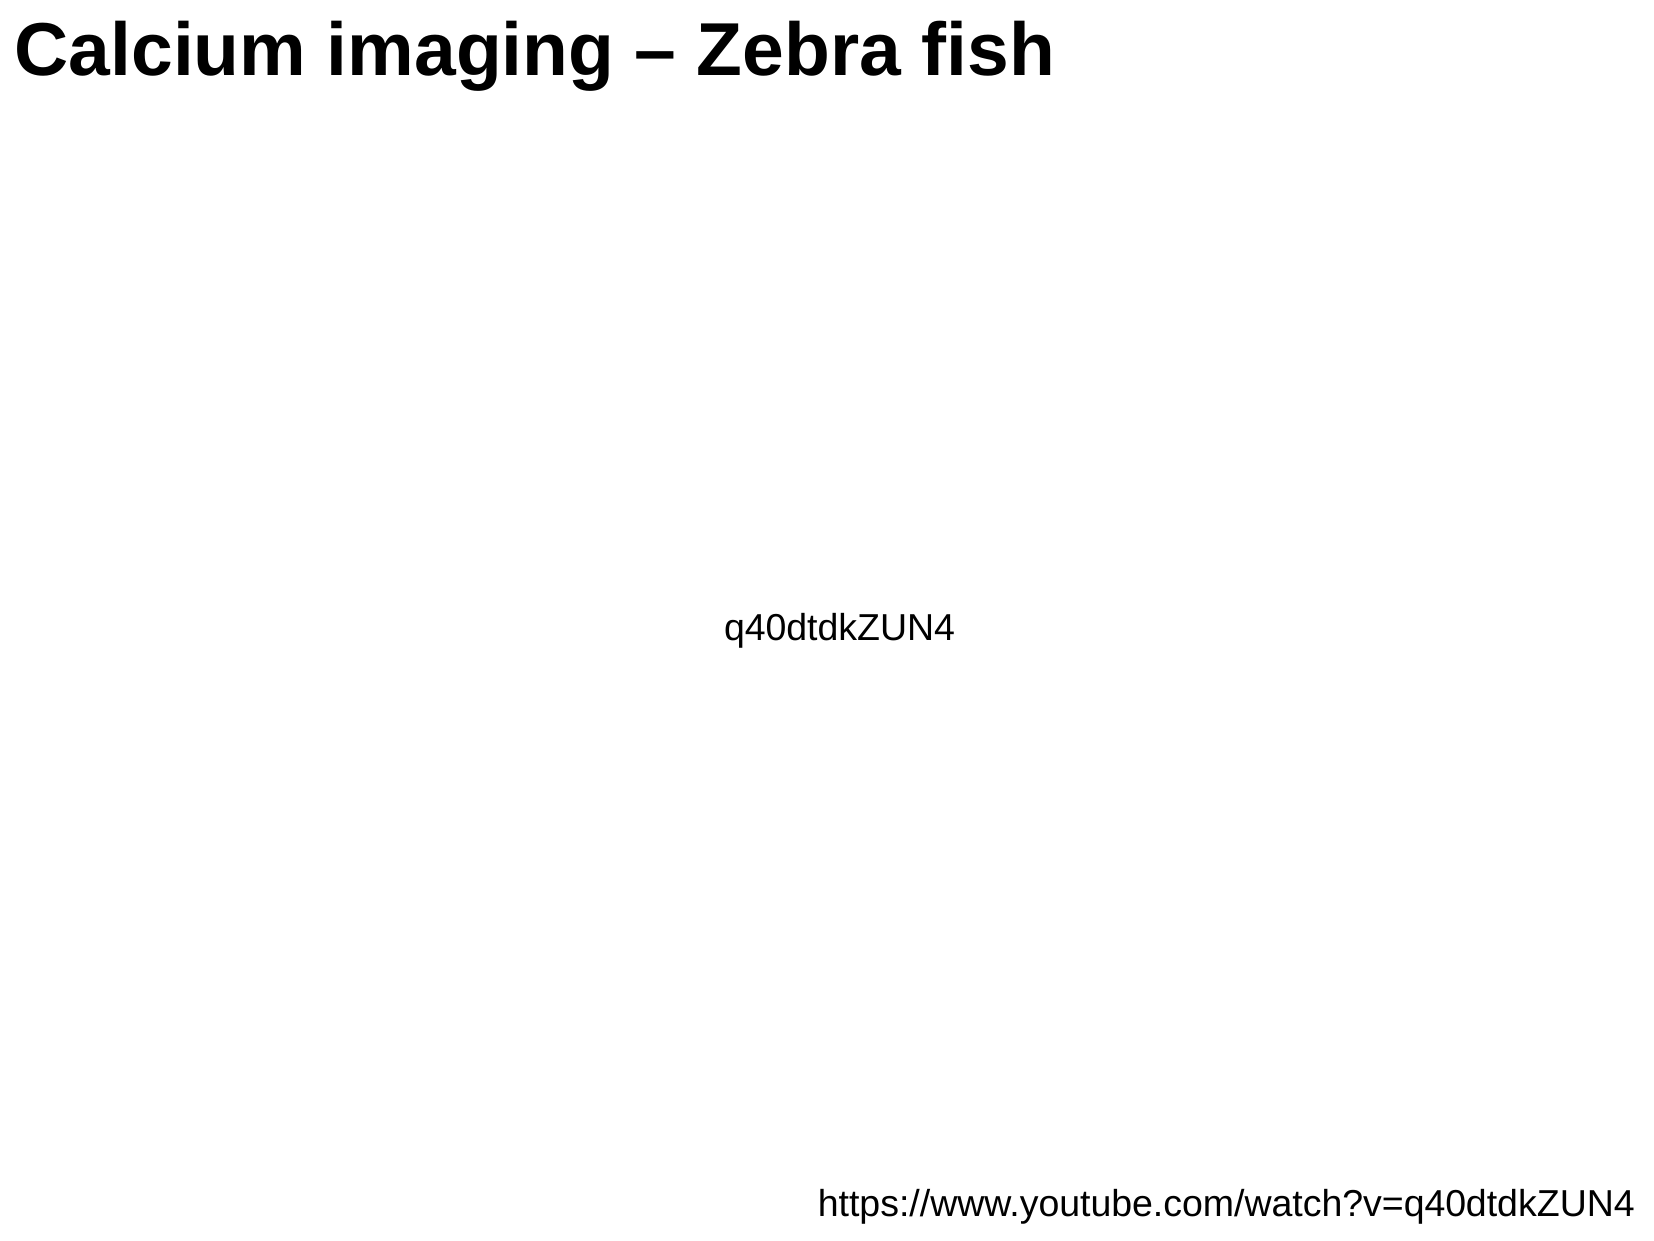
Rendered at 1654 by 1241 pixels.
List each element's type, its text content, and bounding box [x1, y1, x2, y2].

text_box Calcium imaging – Zebra fish [0, 0, 1071, 100]
text_box https://www.youtube.com/watch?v=q40dtdkZUN4 [803, 1175, 1650, 1233]
text_box q40dtdkZUN4 [709, 598, 970, 656]
